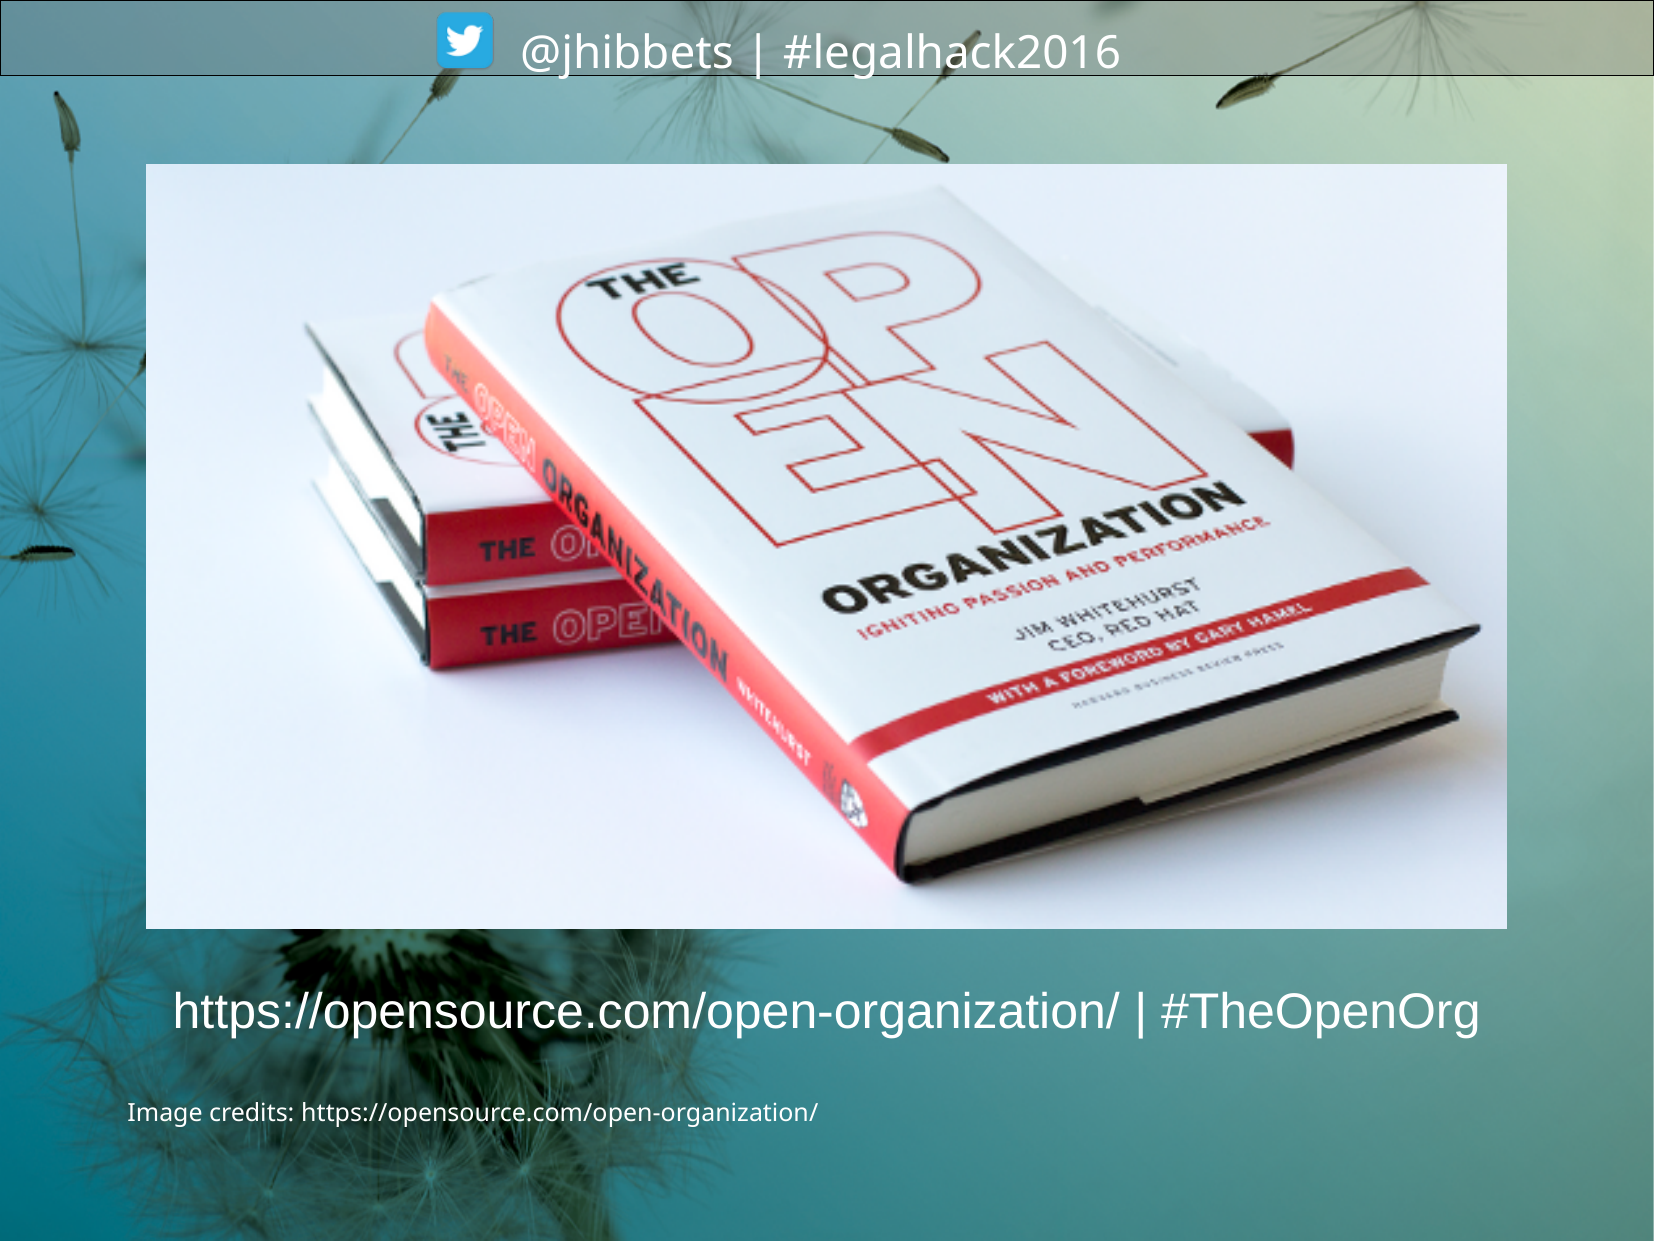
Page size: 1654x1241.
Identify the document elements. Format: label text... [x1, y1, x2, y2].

text_box https://opensource.com/open-organization/ | #TheOpenOrg [157, 975, 1497, 1047]
text_box Image credits: https://opensource.com/open-organization/ [112, 1087, 843, 1131]
picture [435, 11, 496, 72]
picture [0, 76, 1654, 1241]
